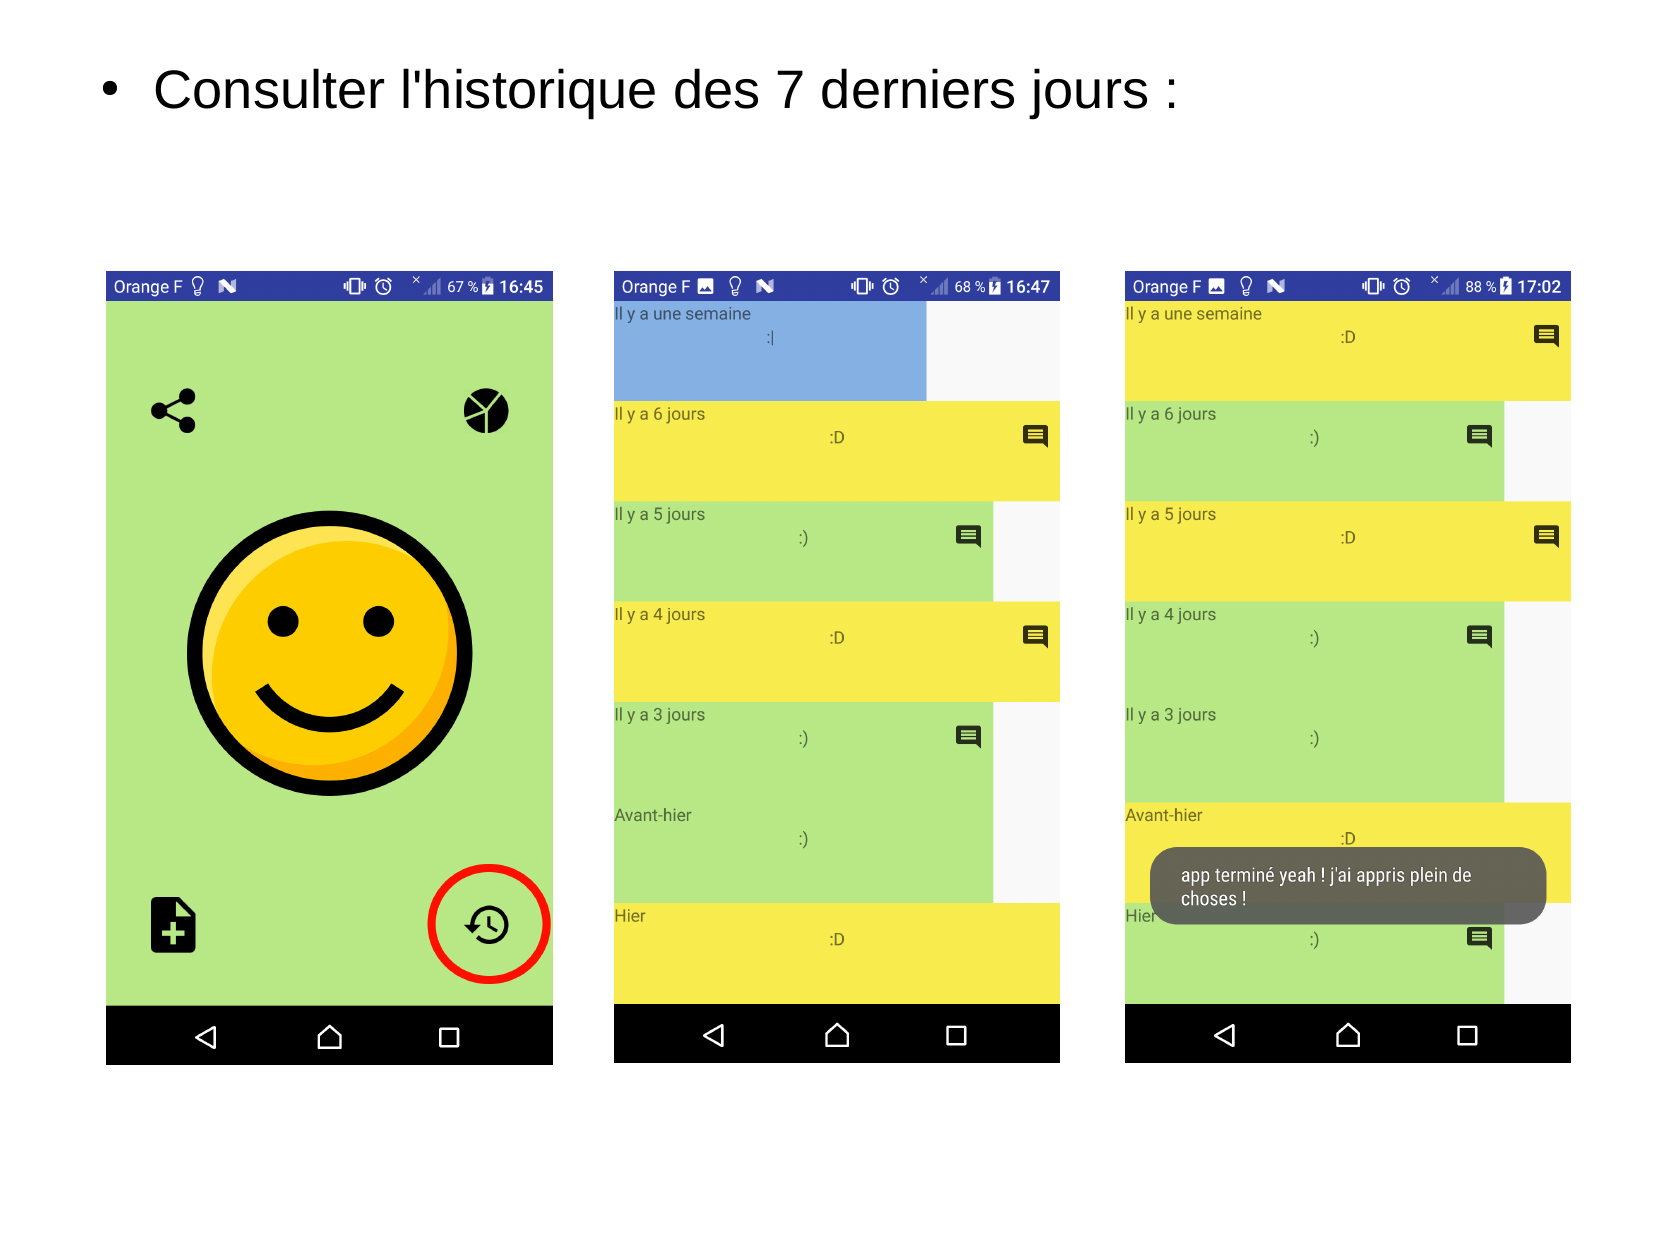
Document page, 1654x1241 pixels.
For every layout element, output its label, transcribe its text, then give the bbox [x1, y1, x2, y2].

picture [614, 271, 1060, 1063]
list Consulter l'historique des 7 derniers jours : [82, 59, 1571, 1193]
picture [1125, 271, 1571, 1063]
picture [106, 271, 553, 1065]
